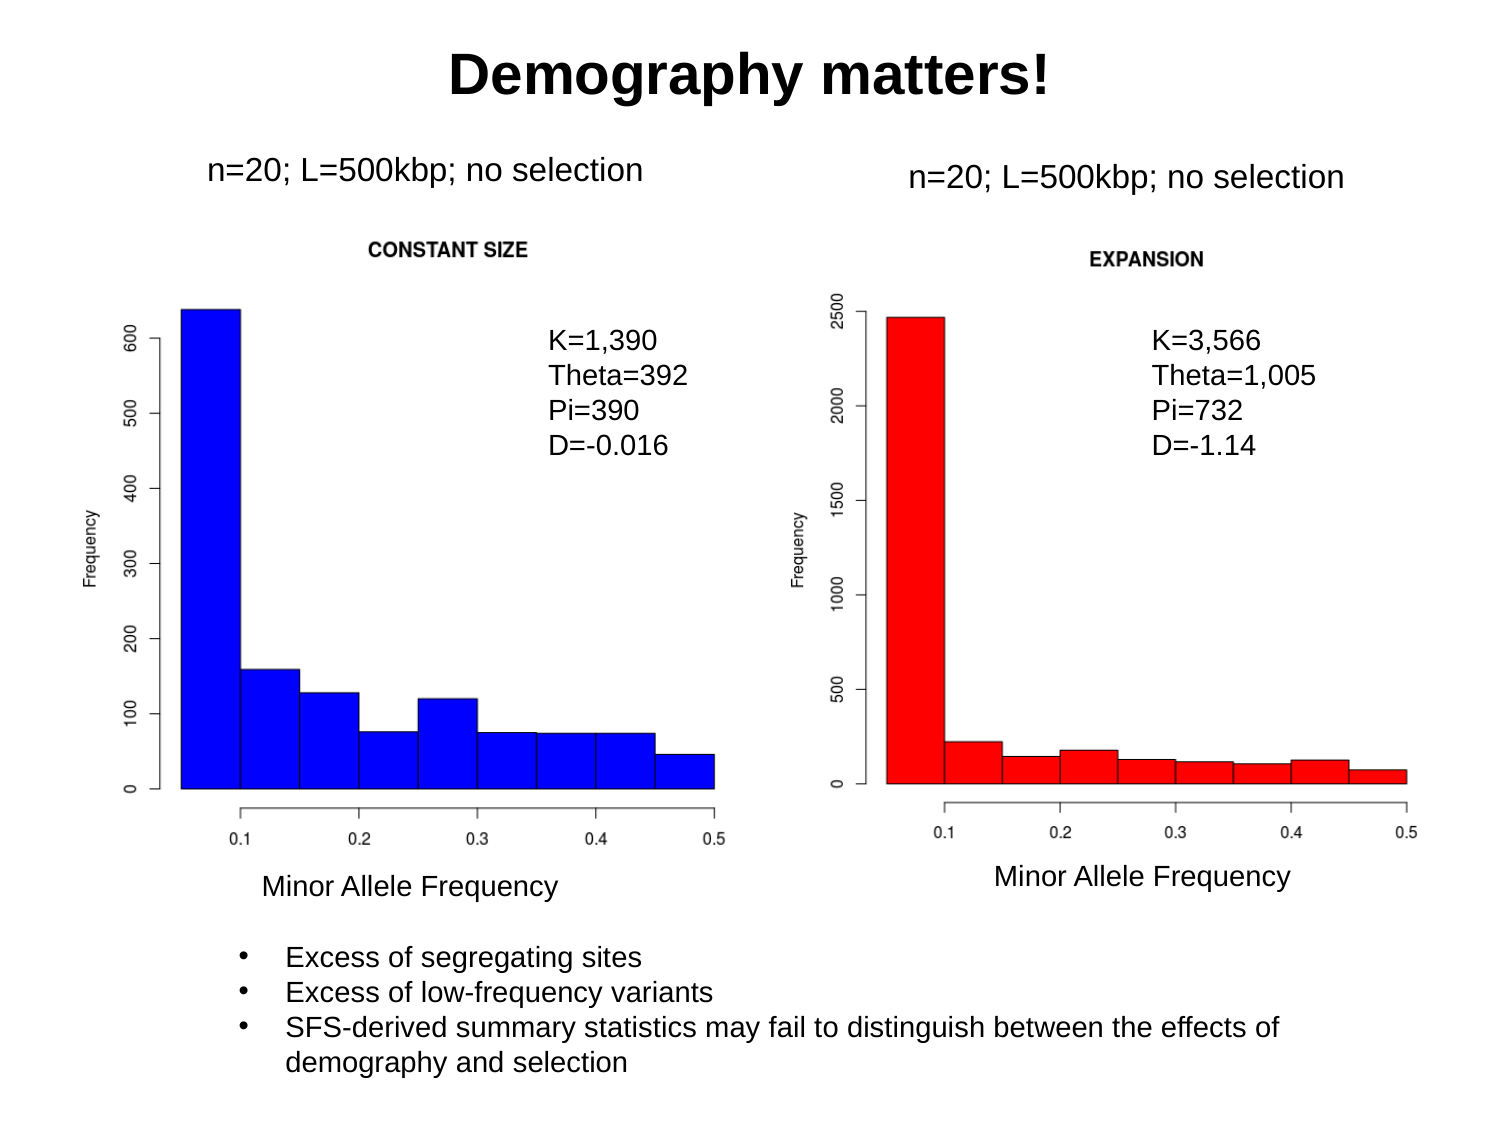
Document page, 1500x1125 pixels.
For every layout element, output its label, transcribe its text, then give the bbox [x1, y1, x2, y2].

text_box K=3,566 Theta=1,005 Pi=732 D=-1.14 [1136, 313, 1332, 469]
text_box Minor Allele Frequency [979, 849, 1377, 900]
text_box n=20; L=500kbp; no selection [192, 140, 660, 196]
text_box K=1,390 Theta=392 Pi=390 D=-0.016 [533, 313, 704, 469]
text_box Excess of segregating sites Excess of low-frequency variants SFS-derived summary statistics may fail to distinguish between the effects of demography and selection [223, 930, 1407, 1121]
text_box Minor Allele Frequency [246, 859, 645, 910]
picture [82, 228, 736, 898]
picture [790, 239, 1437, 890]
text_box n=20; L=500kbp; no selection [893, 147, 1361, 203]
title Demography matters! [0, 21, 1500, 121]
